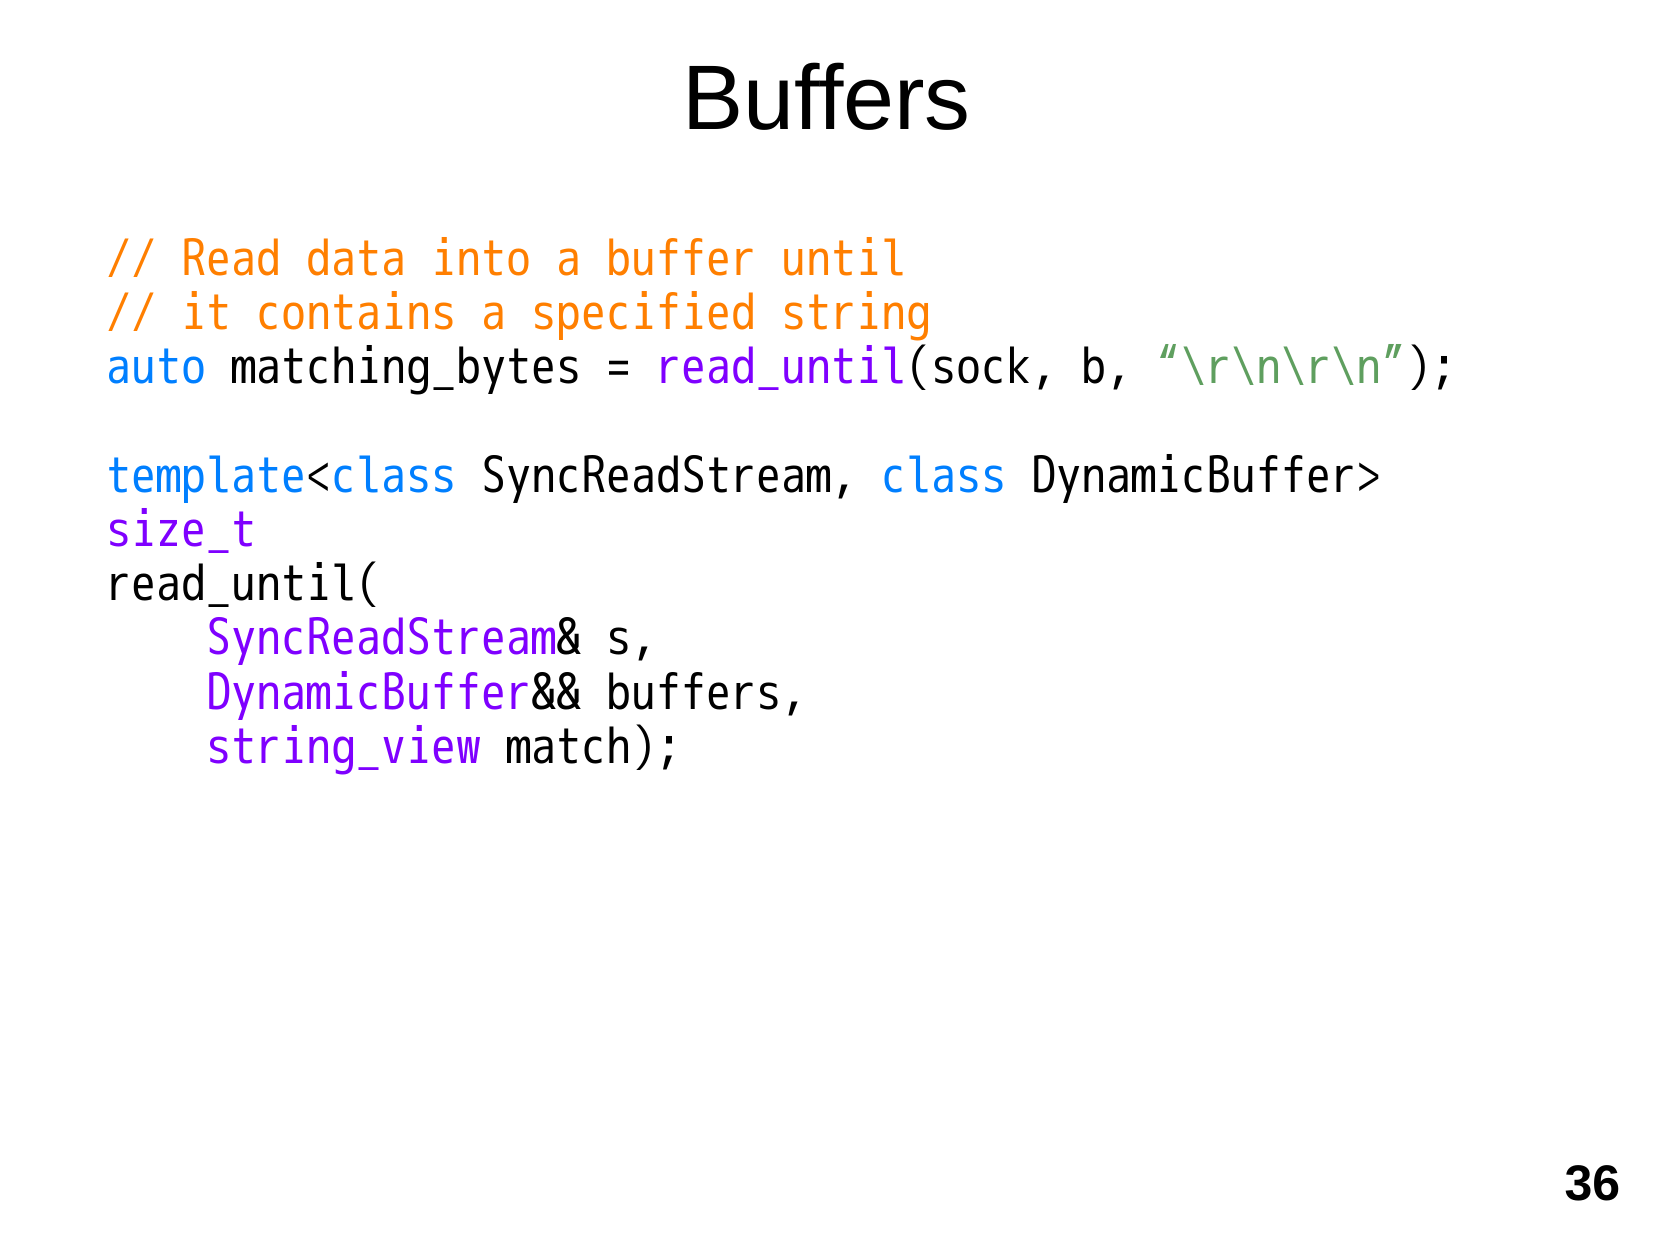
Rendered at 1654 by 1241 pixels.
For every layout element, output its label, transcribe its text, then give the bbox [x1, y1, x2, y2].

text_box // Read data into a buffer until // it contains a specified string auto matching_bytes = read_until(sock, b, “\r\n\r\n”); template<class SyncReadStream, class DynamicBuffer> size_t read_until( SyncReadStream& s, DynamicBuffer&& buffers, string_view match); [91, 225, 1562, 1053]
title Buffers [82, 15, 1571, 181]
